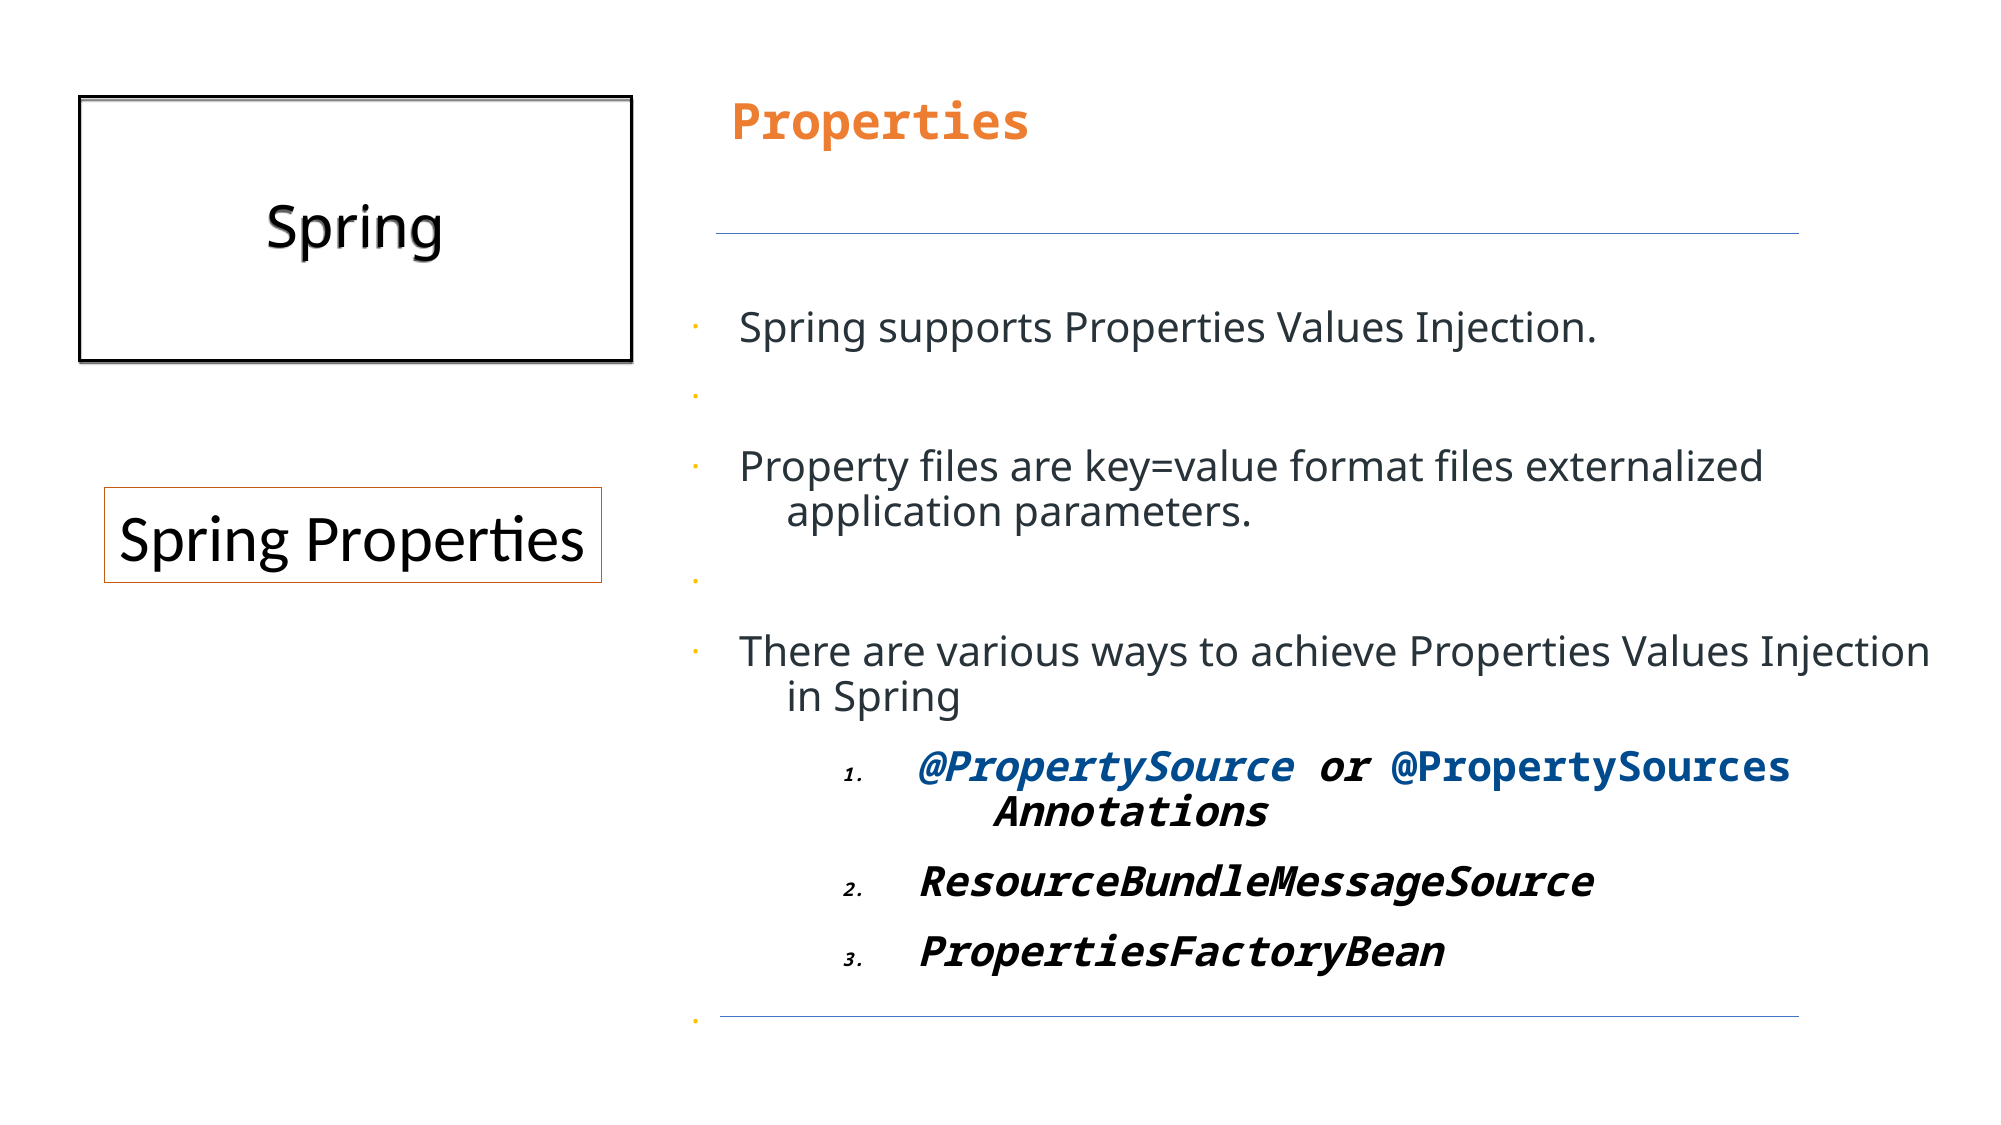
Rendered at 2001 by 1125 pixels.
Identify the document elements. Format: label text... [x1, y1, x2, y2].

text_box Spring Properties [105, 488, 602, 583]
text_box Spring supports Properties Values Injection. Property files are key=value format files externalized application parameters. There are various ways to achieve Properties Values Injection in Spring @PropertySource or @PropertySources Annotations ResourceBundleMessageSource PropertiesFactoryBean [677, 298, 1962, 1017]
text_box Properties [715, 81, 1716, 158]
title Spring [79, 96, 632, 361]
